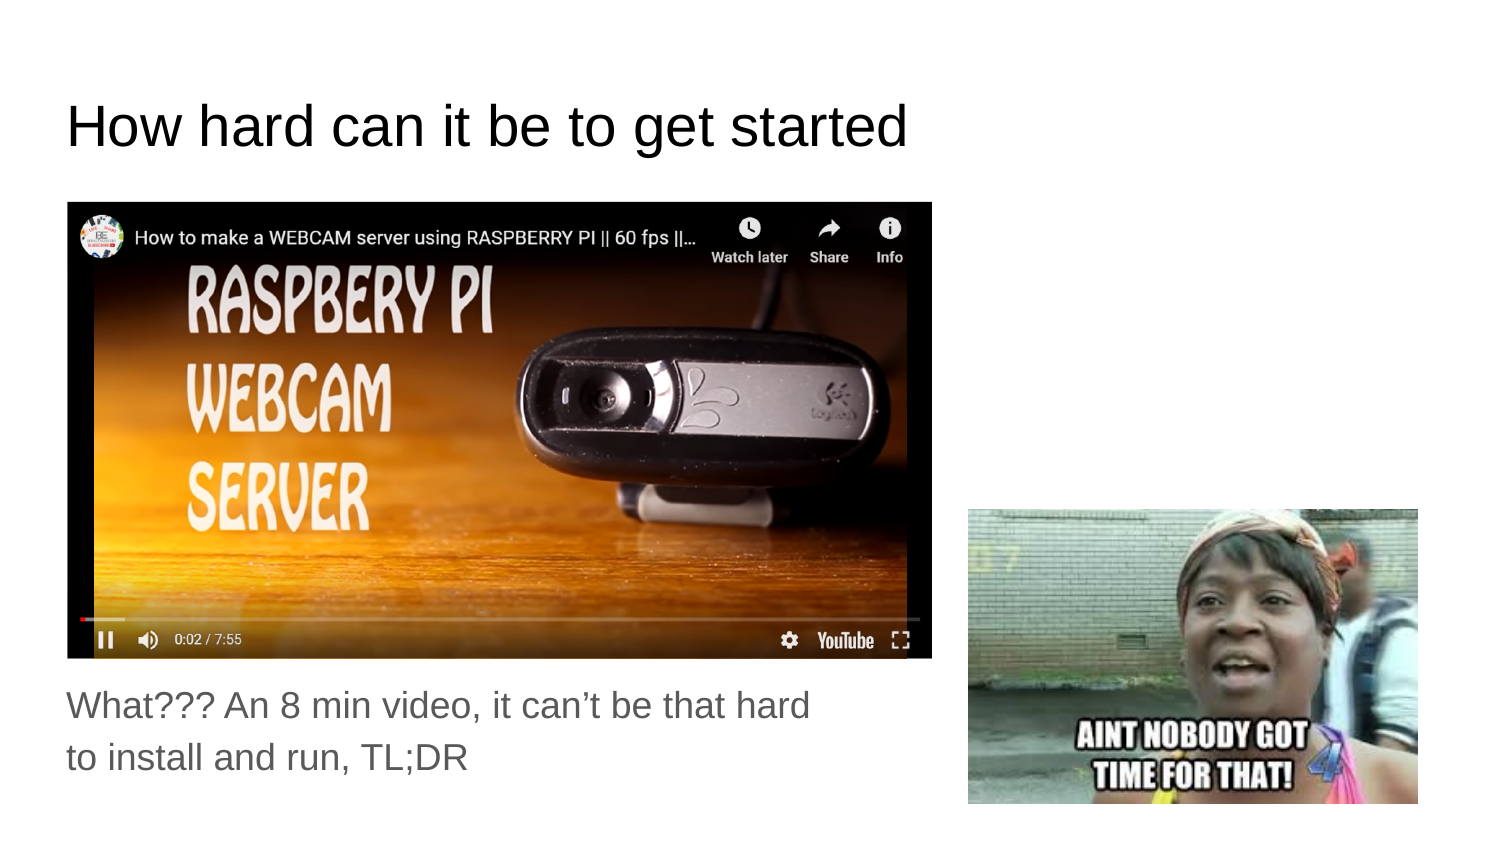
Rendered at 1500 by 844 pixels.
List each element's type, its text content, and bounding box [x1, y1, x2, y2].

title How hard can it be to get started [51, 72, 1449, 167]
picture [53, 192, 1418, 804]
list What??? An 8 min video, it can’t be that hard to install and run, TL;DR [51, 189, 1449, 750]
